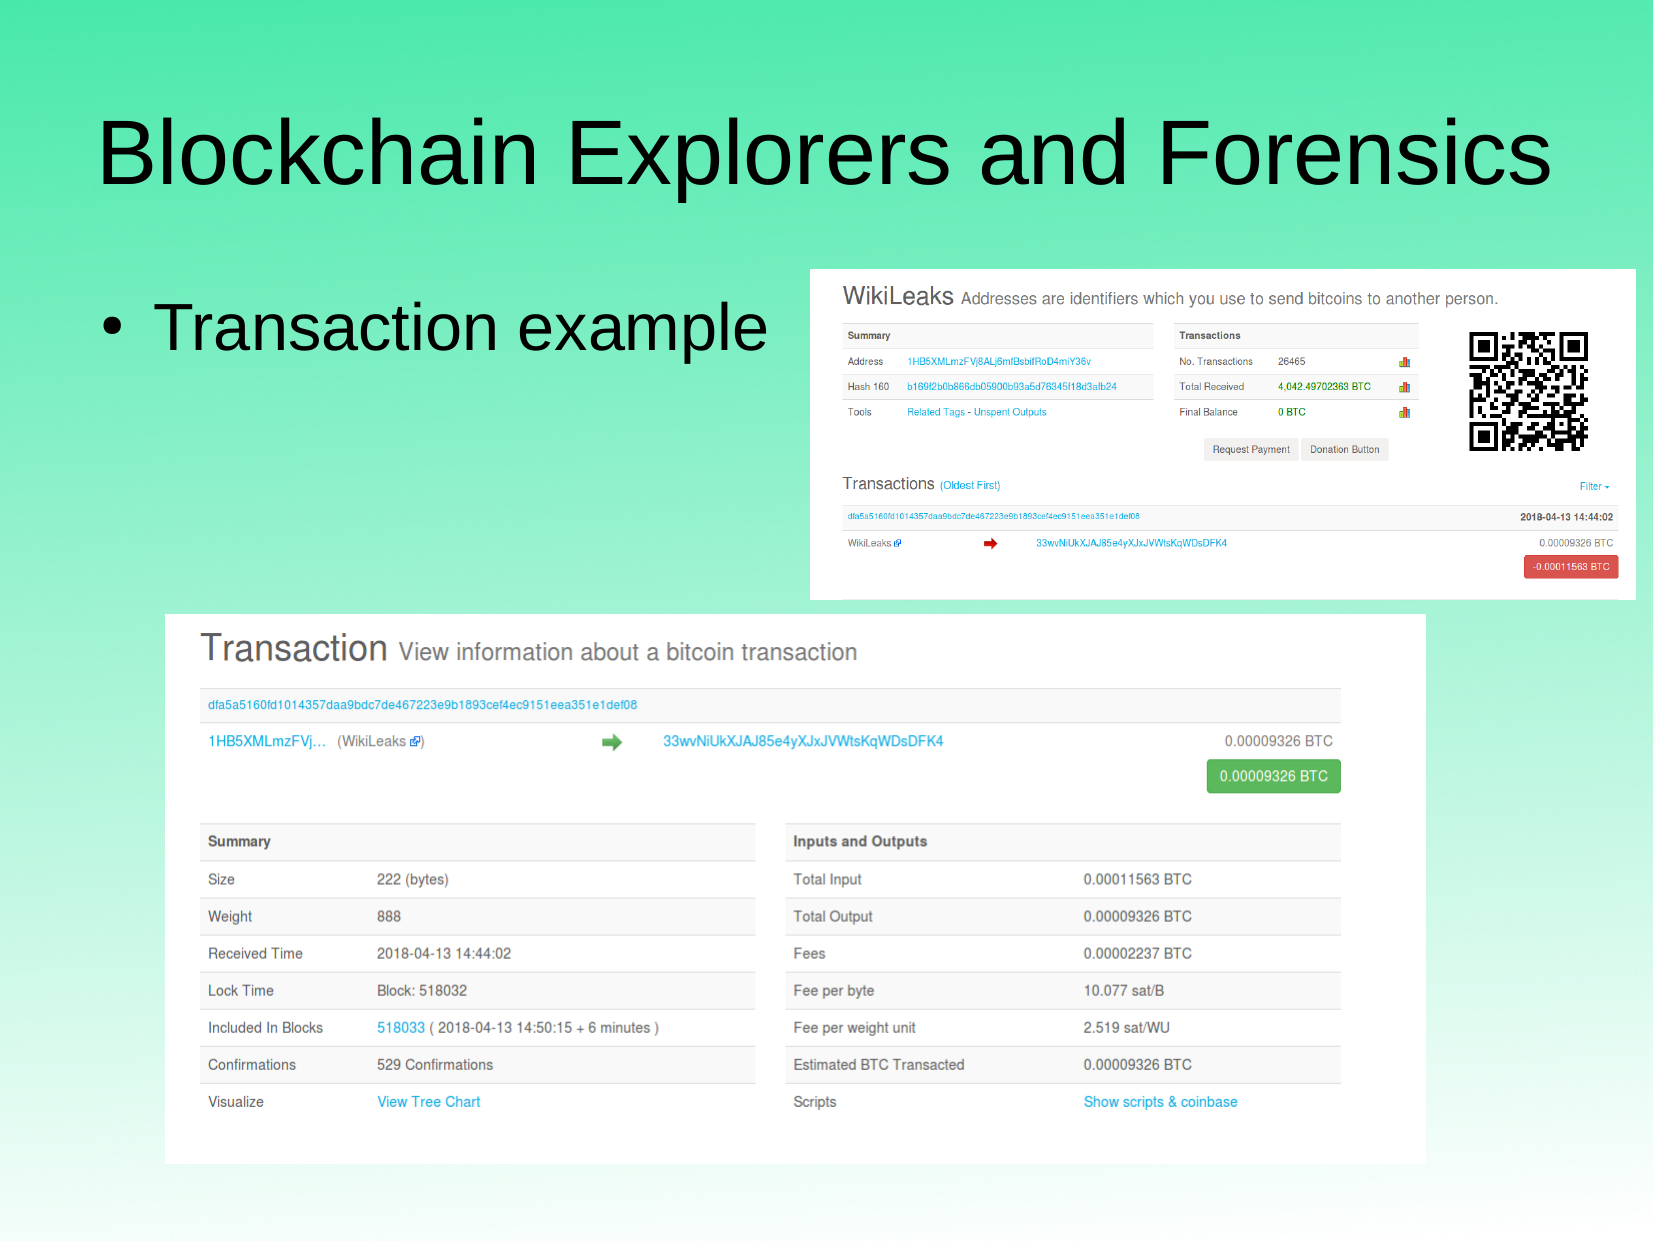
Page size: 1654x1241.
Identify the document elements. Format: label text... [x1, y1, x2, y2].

picture [0, 0, 1654, 1241]
title Blockchain Explorers and Forensics [82, 49, 1571, 257]
list Transaction example [82, 290, 1571, 1010]
